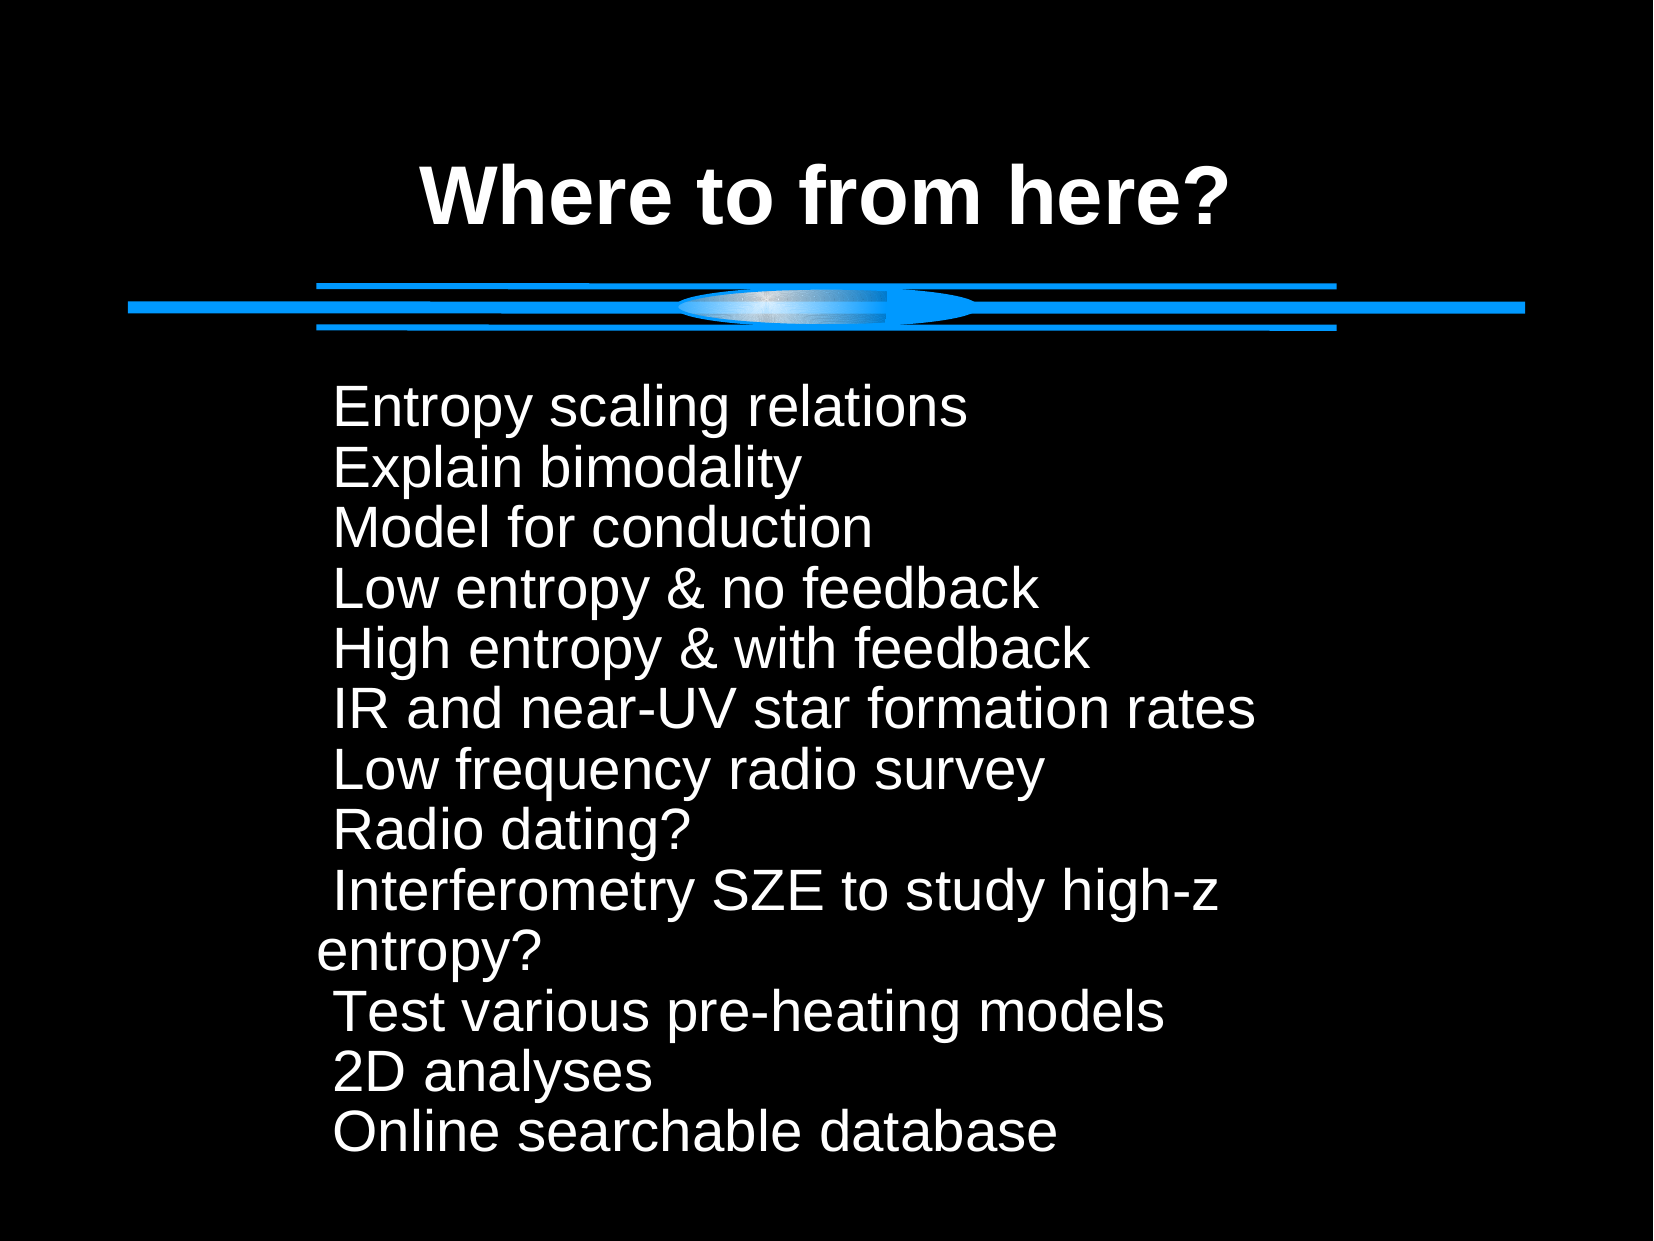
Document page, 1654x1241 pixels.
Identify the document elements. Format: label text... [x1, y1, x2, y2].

text_box [676, 288, 977, 326]
text_box Where to from here? [226, 147, 1427, 259]
text_box Entropy scaling relations Explain bimodality Model for conduction Low entropy & no feedback High entropy & with feedback IR and near-UV star formation rates Low frequency radio survey Radio dating? Interferometry SZE to study high-z entropy? Test various pre-heating models 2D analyses Online searchable database [301, 371, 1352, 1176]
